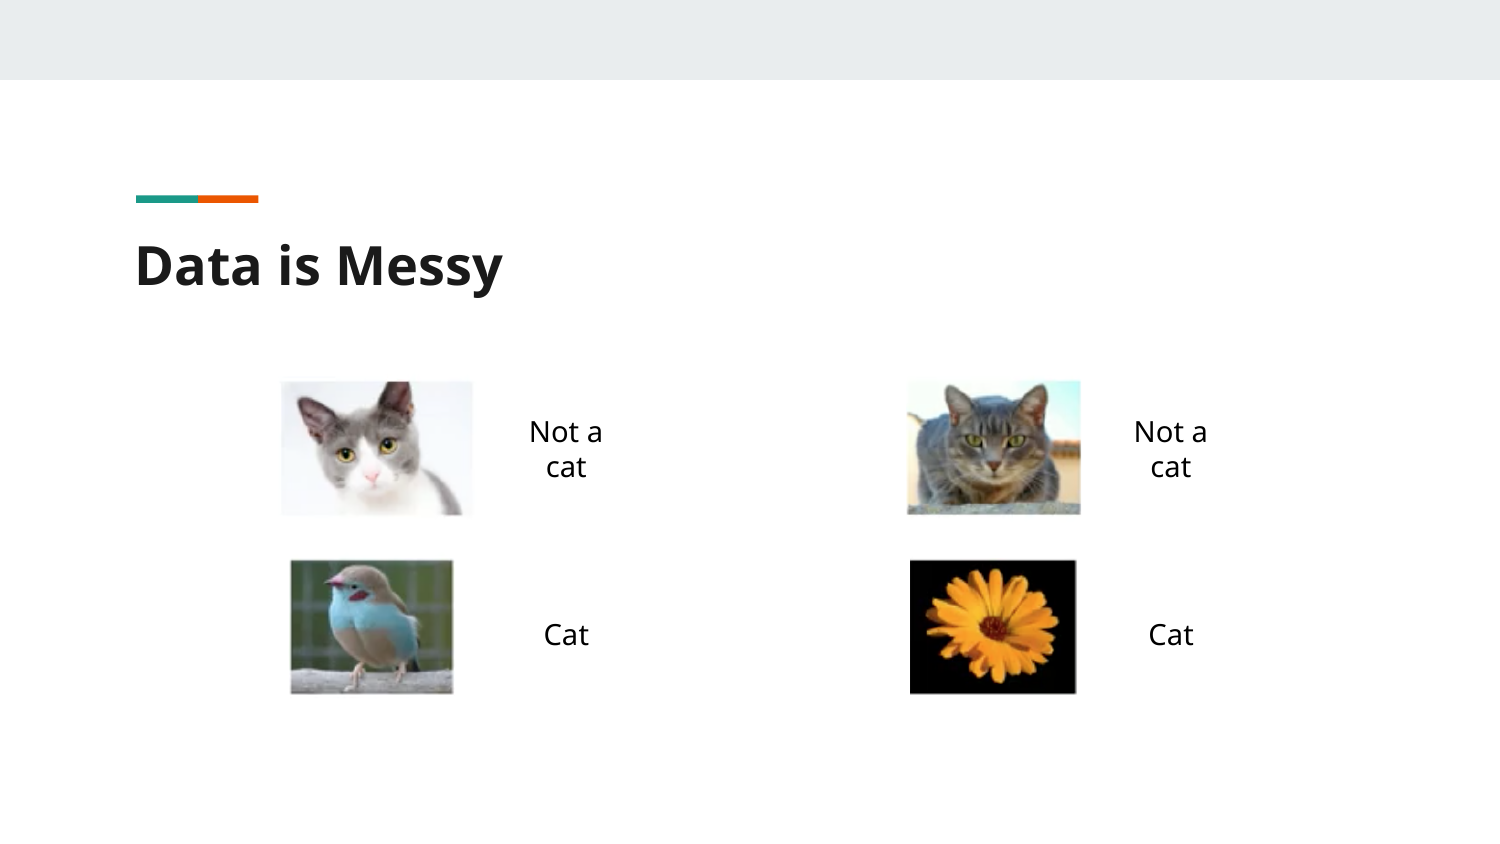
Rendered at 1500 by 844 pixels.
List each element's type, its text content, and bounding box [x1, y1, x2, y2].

text_box Cat [1102, 566, 1240, 701]
title Data is Messy [119, 216, 1381, 305]
picture [260, 370, 483, 537]
text_box Cat [497, 566, 635, 701]
picture [910, 550, 1078, 717]
picture [288, 550, 455, 717]
picture [906, 370, 1082, 537]
text_box Not a cat [1102, 380, 1240, 515]
text_box Not a cat [497, 380, 635, 515]
